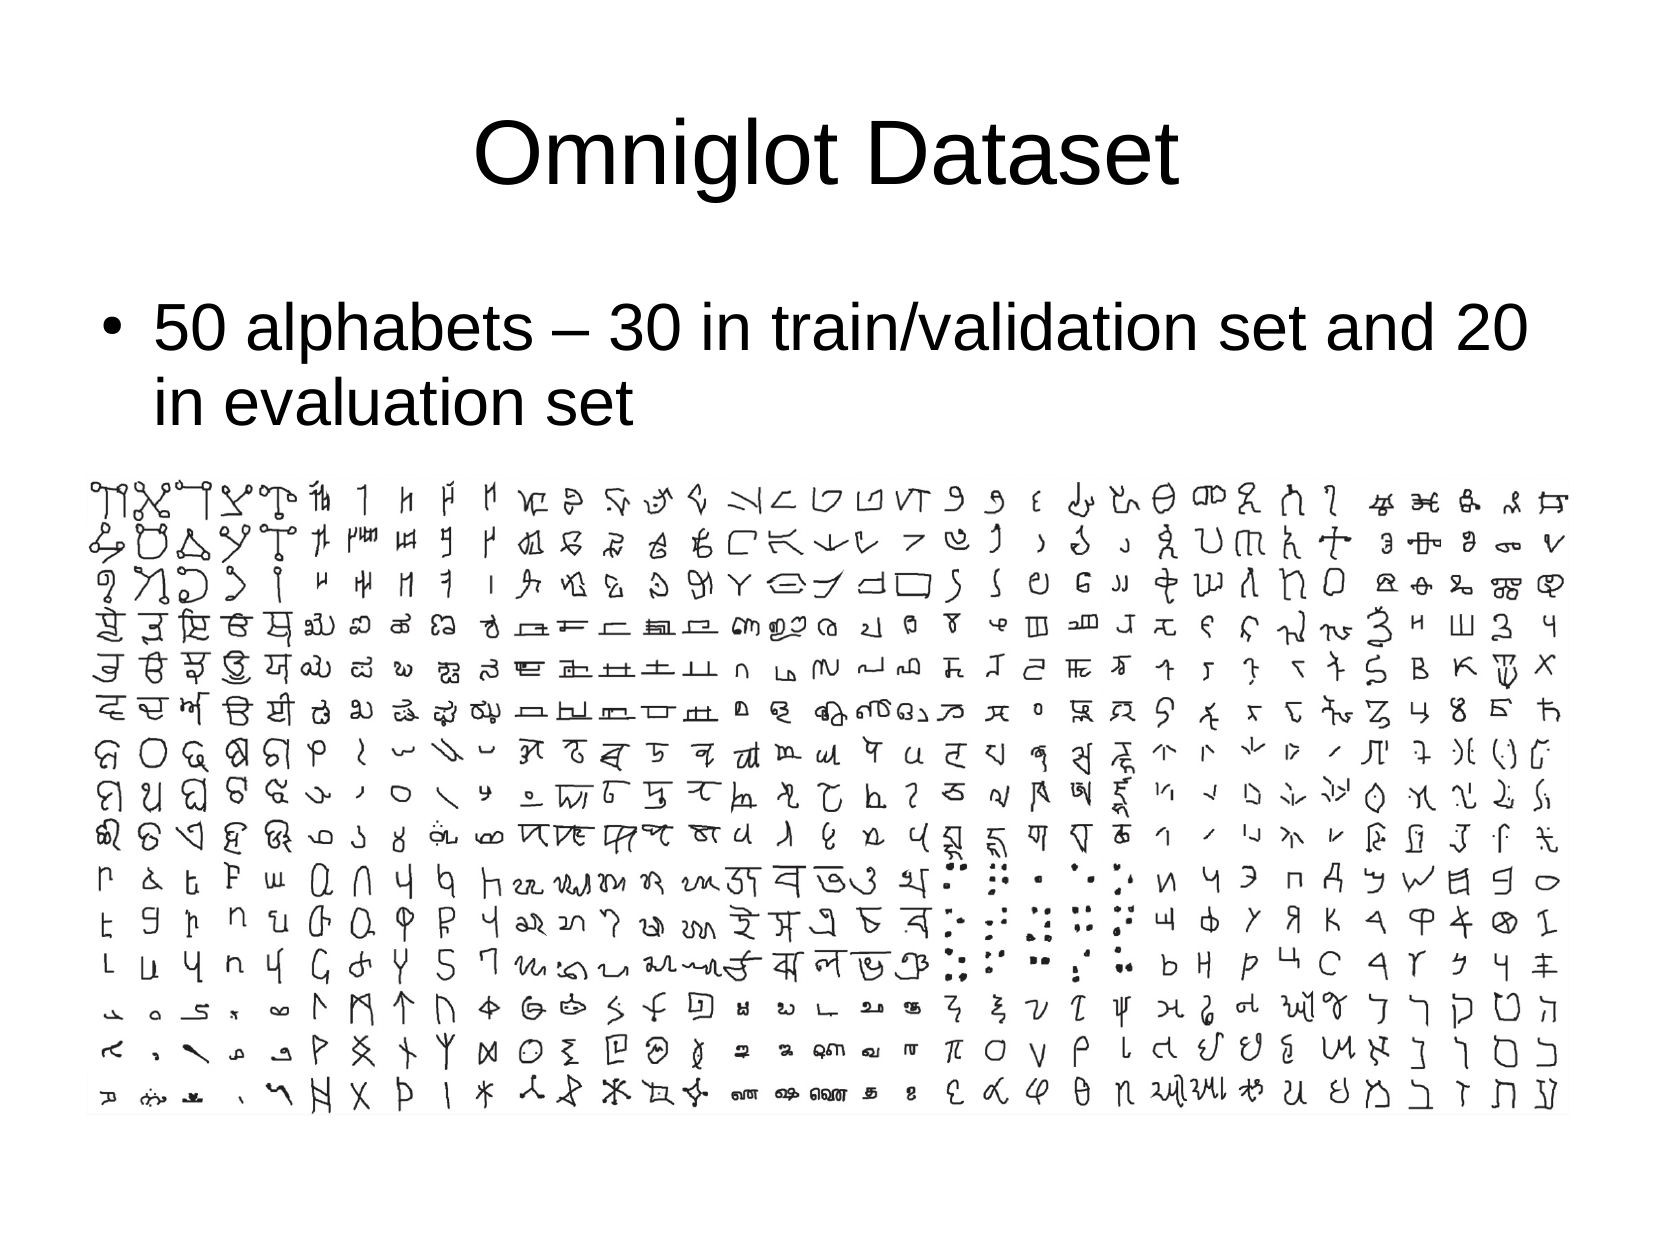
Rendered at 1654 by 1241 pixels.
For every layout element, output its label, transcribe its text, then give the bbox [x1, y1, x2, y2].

picture [82, 1109, 1571, 1118]
title Omniglot Dataset [82, 49, 1571, 257]
list 50 alphabets – 30 in train/validation set and 20 in evaluation set [82, 290, 1571, 1109]
